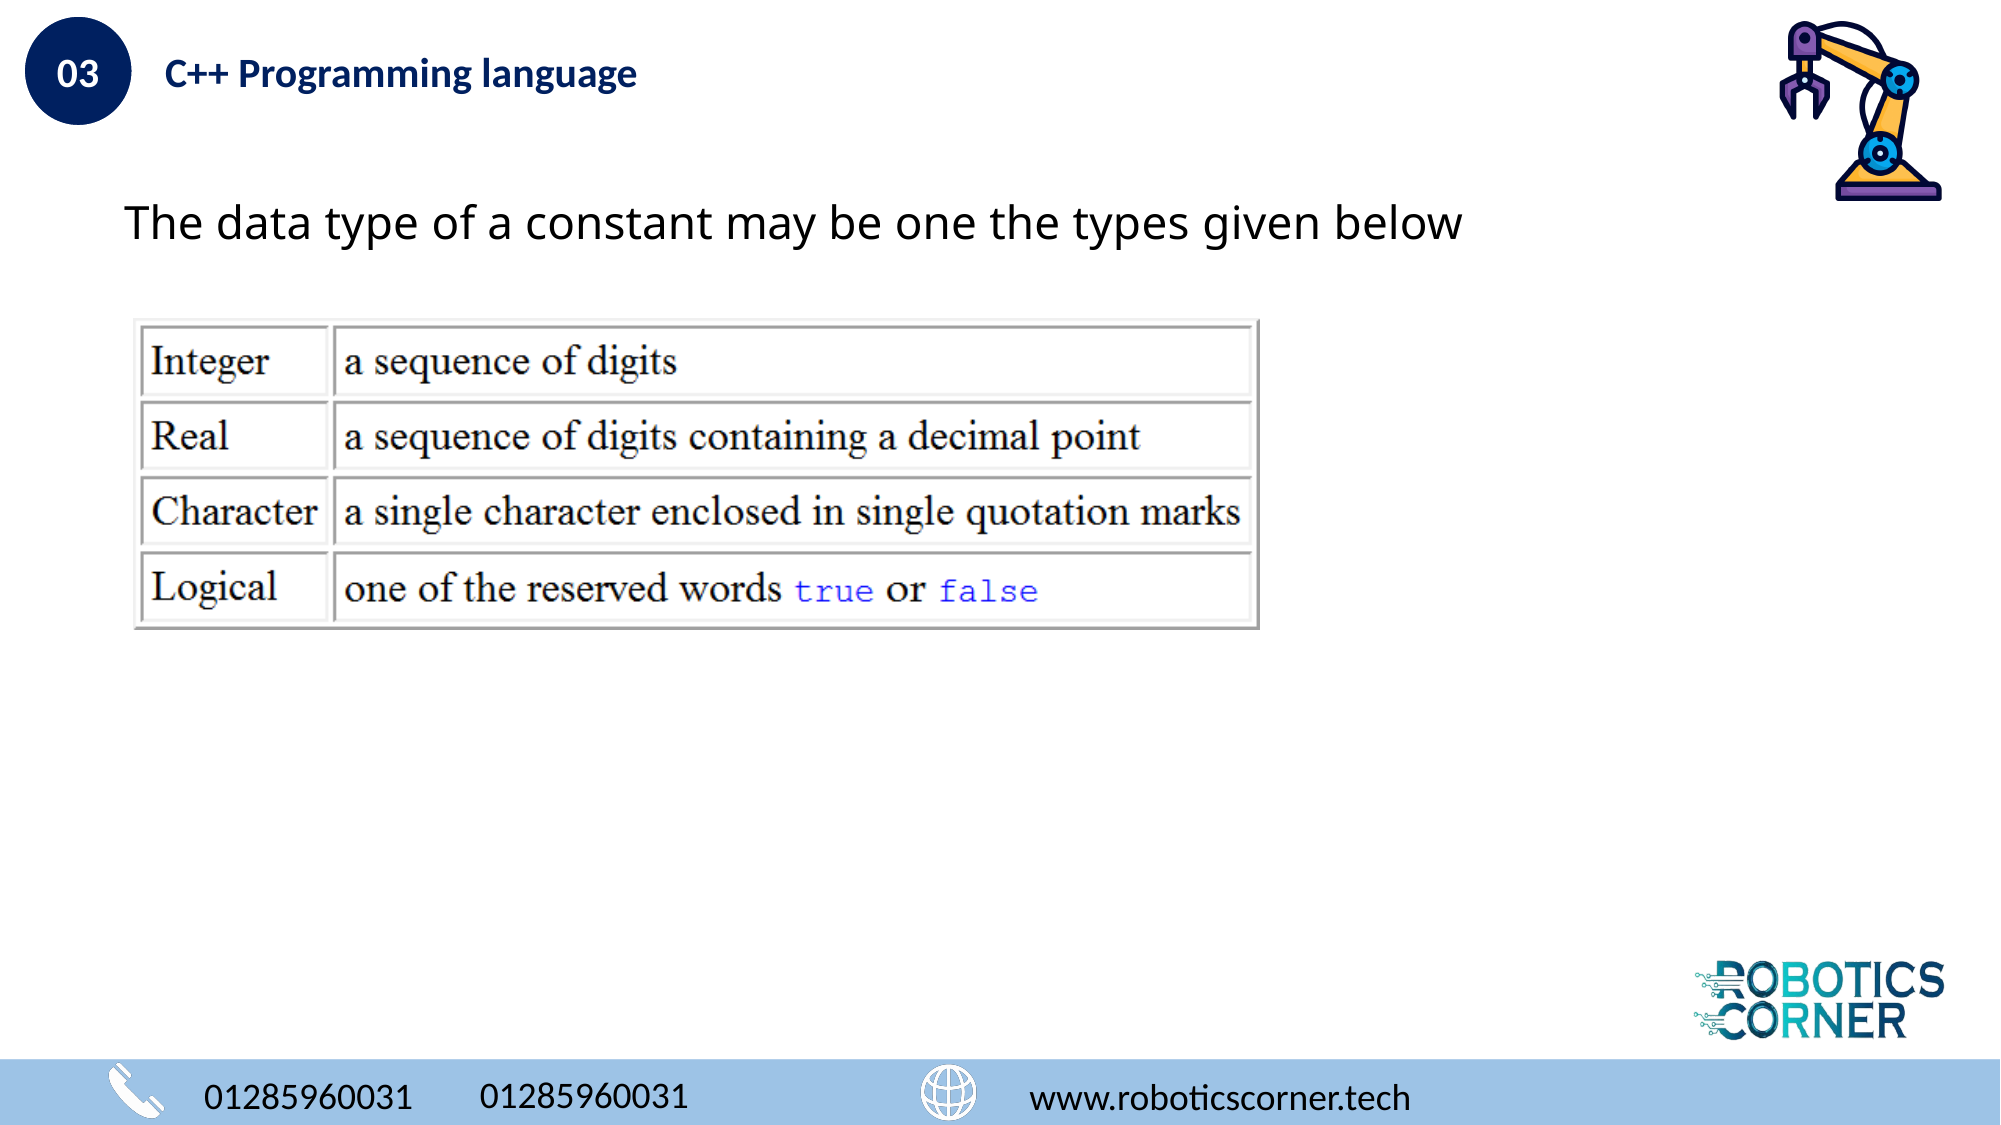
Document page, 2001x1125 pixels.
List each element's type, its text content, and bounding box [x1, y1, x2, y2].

picture [133, 318, 1260, 631]
text_box C++ Programming language [150, 38, 697, 103]
text_box [981, 1059, 2000, 1125]
picture [1680, 859, 1953, 1059]
text_box 01285960031 [189, 1064, 495, 1125]
text_box www.roboticscorner.tech [1014, 1065, 1531, 1125]
title The data type of a constant may be one the types given below [122, 124, 1696, 315]
picture [915, 1059, 981, 1125]
picture [103, 1057, 170, 1124]
text_box 01285960031 [465, 1063, 811, 1124]
text_box 03 [22, 14, 134, 128]
picture [1771, 21, 1950, 201]
text_box [0, 1059, 915, 1125]
